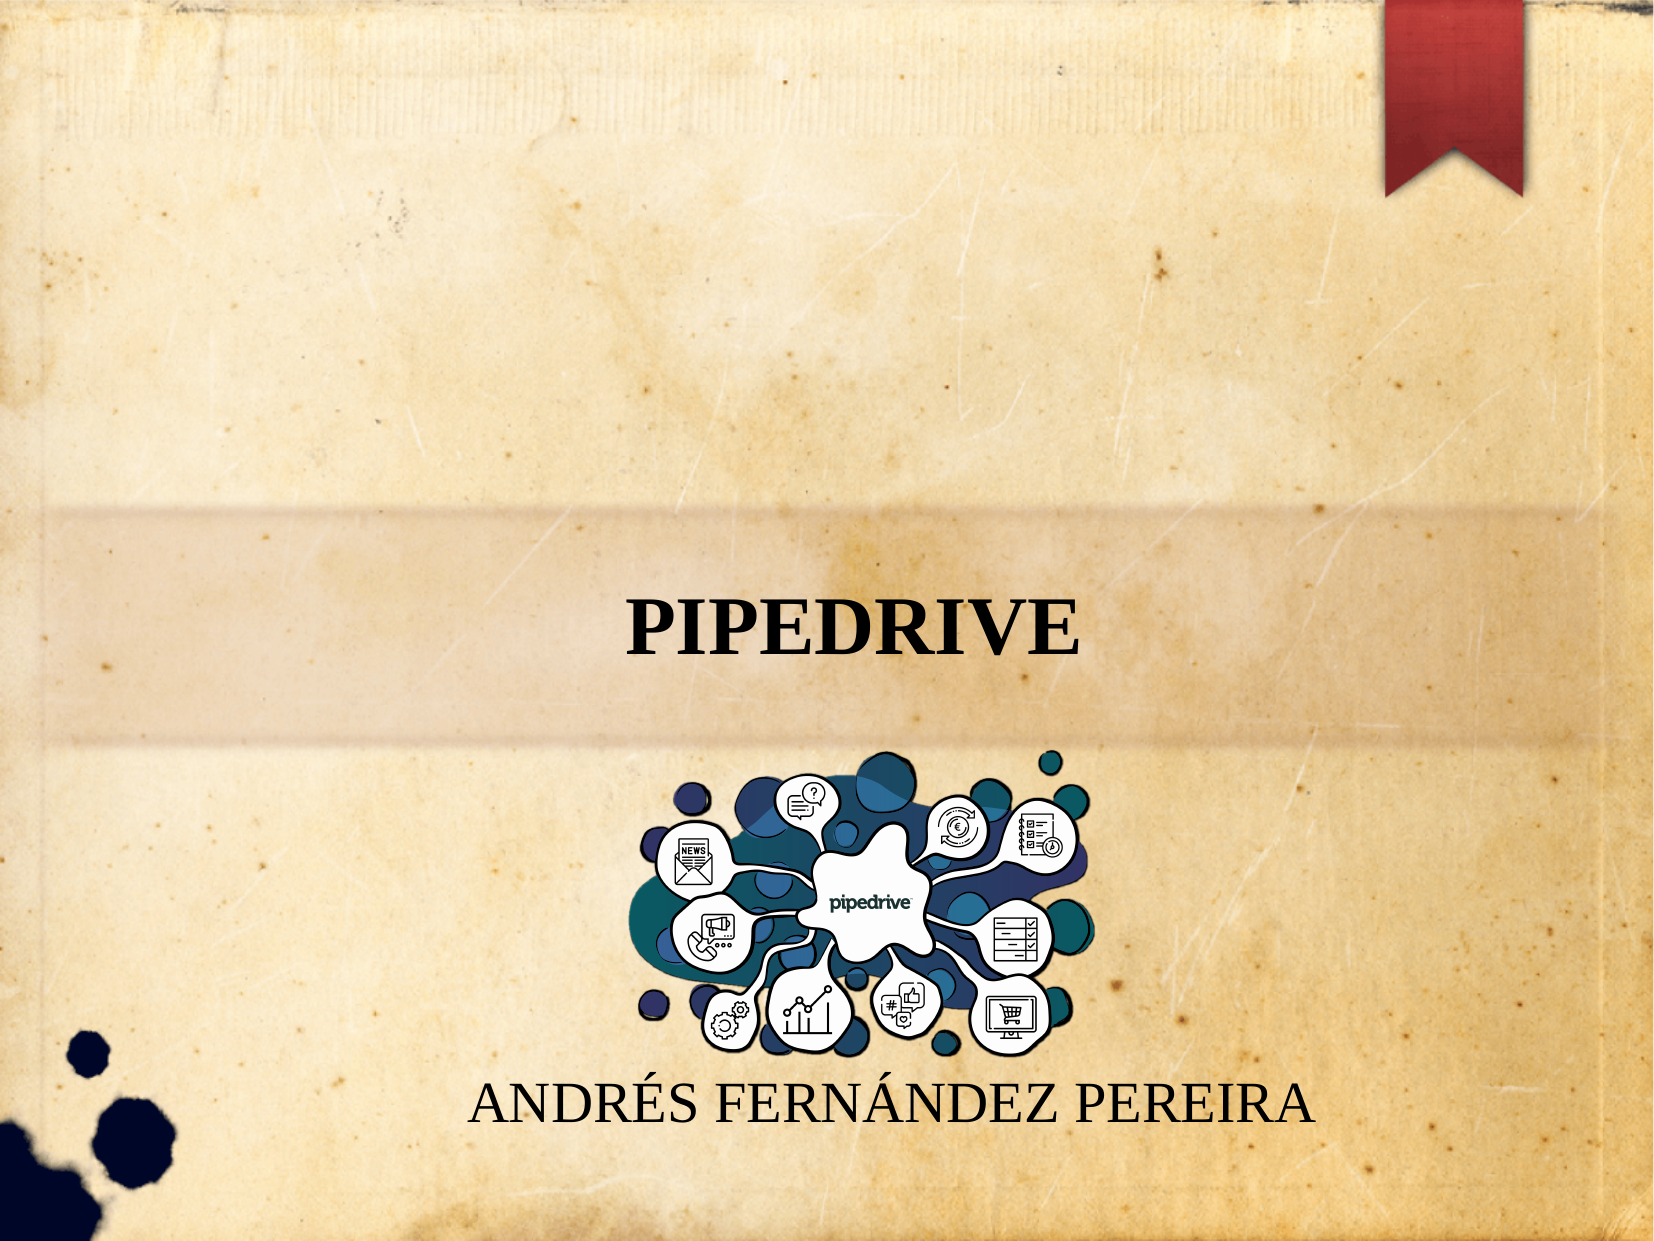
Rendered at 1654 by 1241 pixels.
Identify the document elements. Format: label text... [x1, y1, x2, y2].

picture [0, 0, 1654, 1241]
title PIPEDRIVE [110, 522, 1599, 730]
list ANDRÉS FERNÁNDEZ PEREIRA [129, 760, 1585, 1186]
